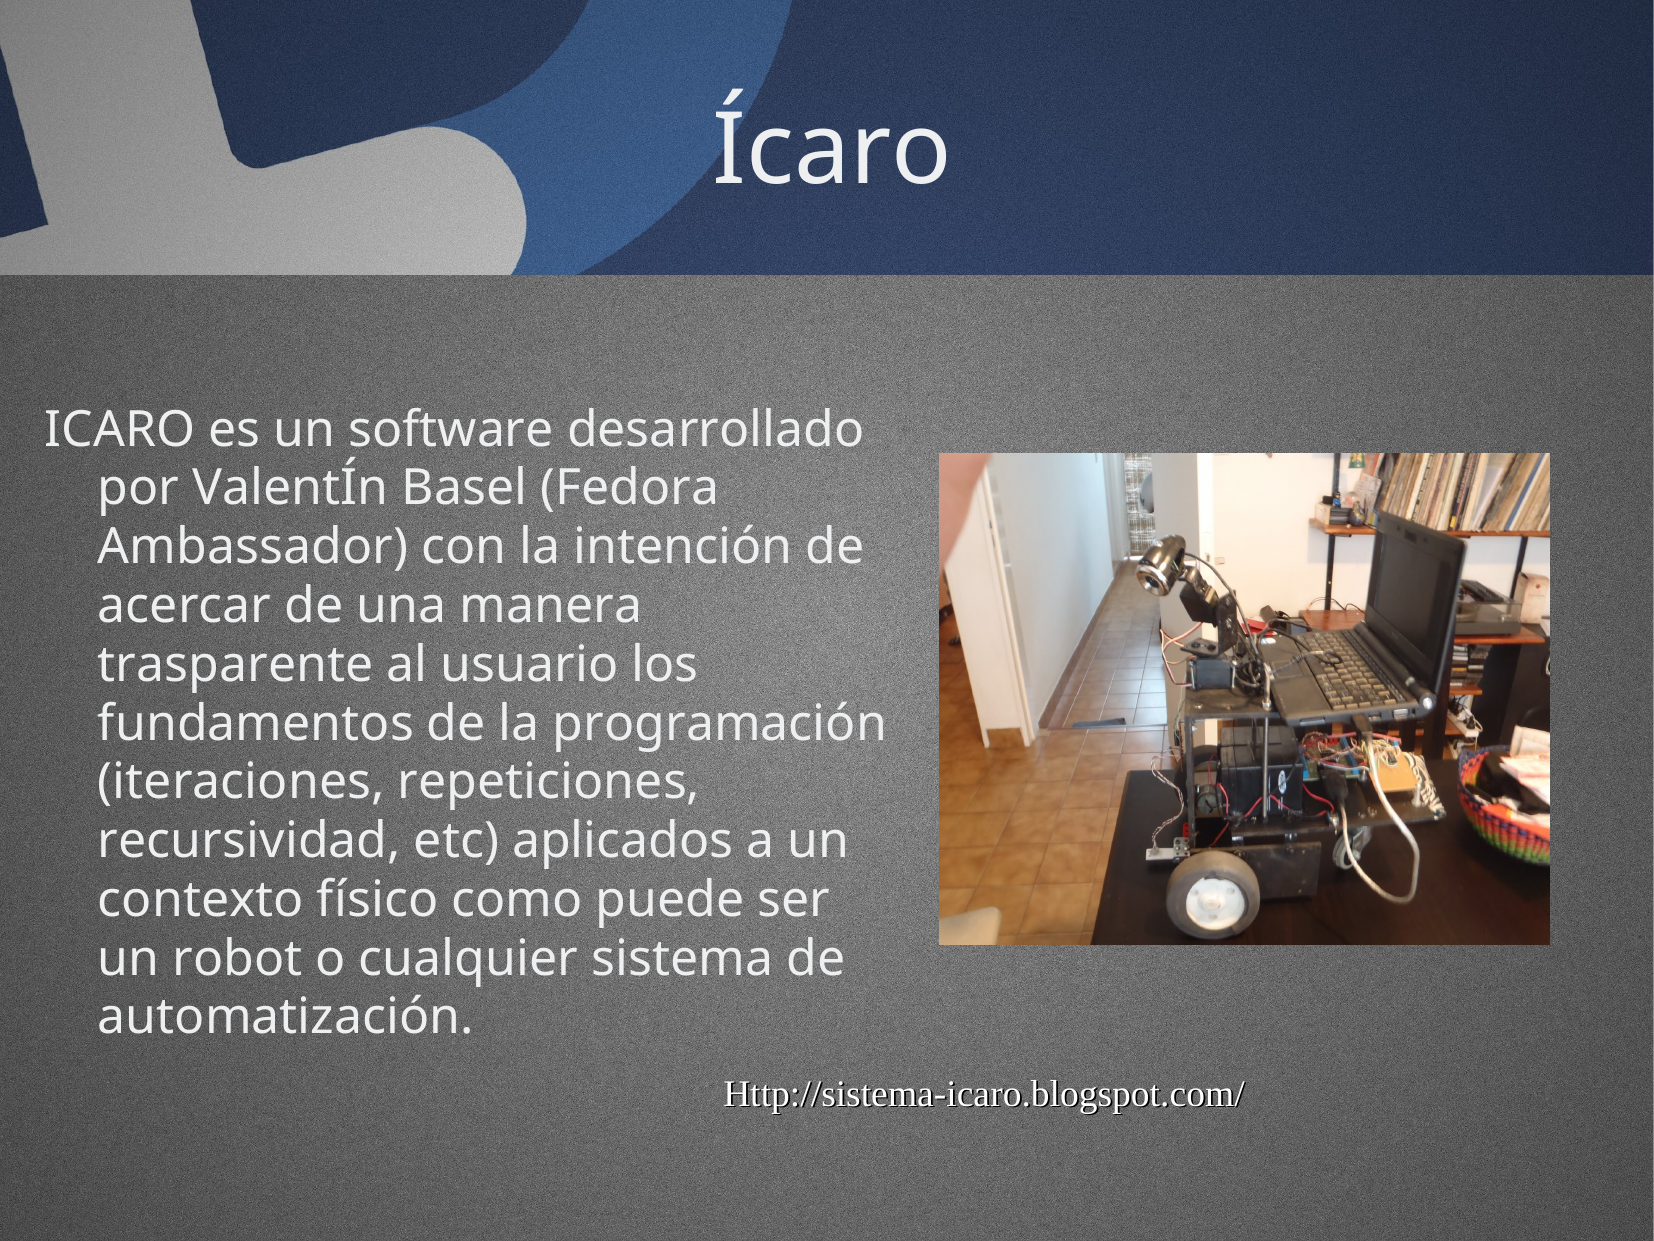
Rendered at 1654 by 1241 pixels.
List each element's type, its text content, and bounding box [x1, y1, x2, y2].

picture [0, 0, 1654, 1241]
text_box Http://sistema-icaro.blogspot.com/ [708, 1062, 1260, 1120]
text_box ICARO es un software desarrollado por ValentÍn Basel (Fedora Ambassador) con la intención de acercar de una manera trasparente al usuario los fundamentos de la programación (iteraciones, repeticiones, recursividad, etc) aplicados a un contexto físico como puede ser un robot o cualquier sistema de automatización. [27, 398, 896, 1217]
text_box Ícaro [88, 43, 1577, 252]
